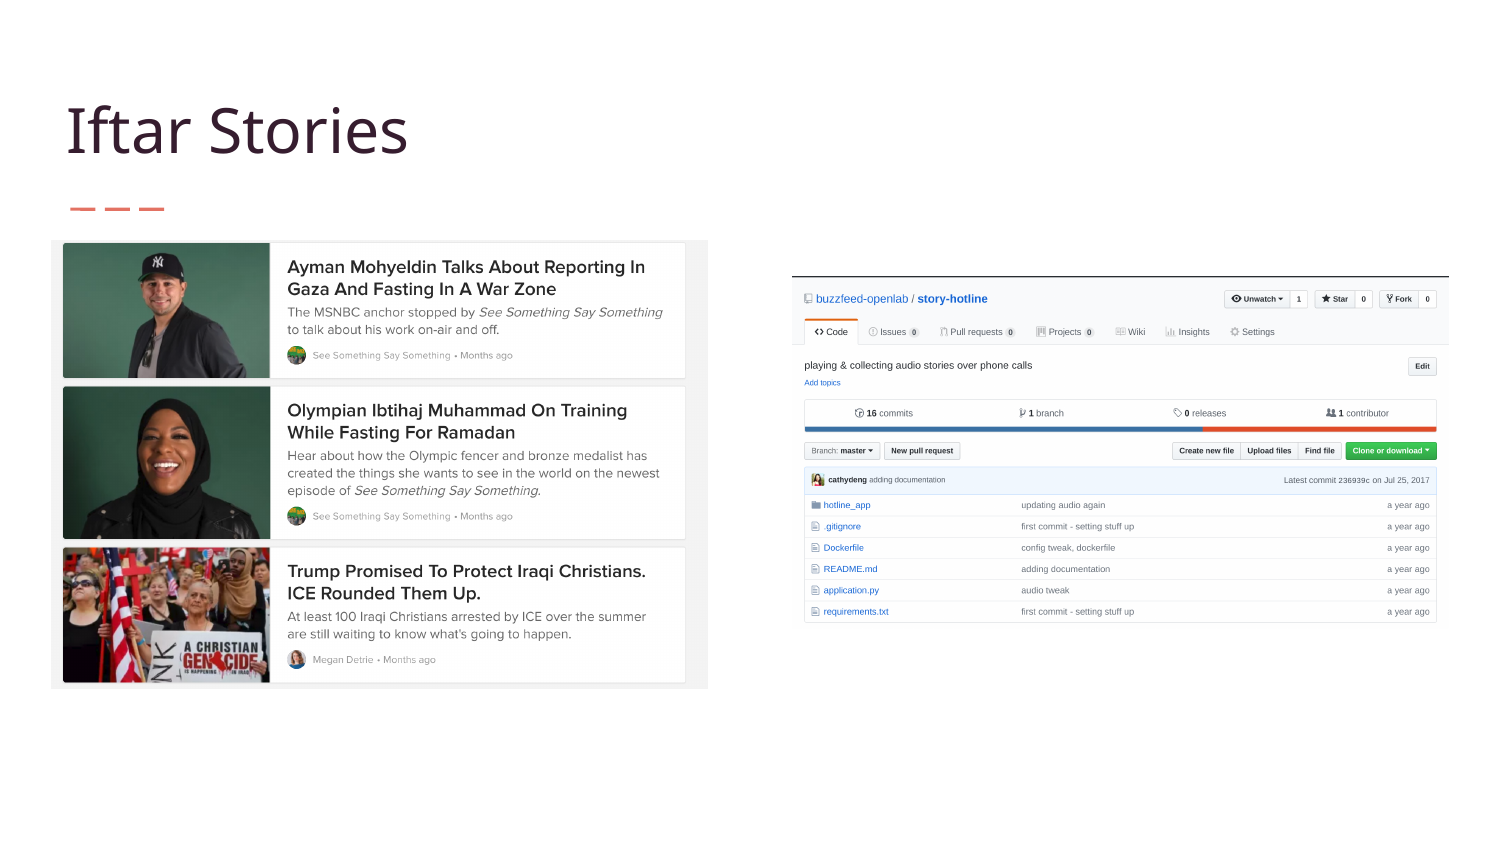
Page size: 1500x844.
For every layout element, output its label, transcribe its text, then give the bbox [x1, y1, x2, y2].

picture [51, 240, 708, 689]
title Iftar Stories [51, 61, 1449, 182]
picture [792, 276, 1449, 629]
